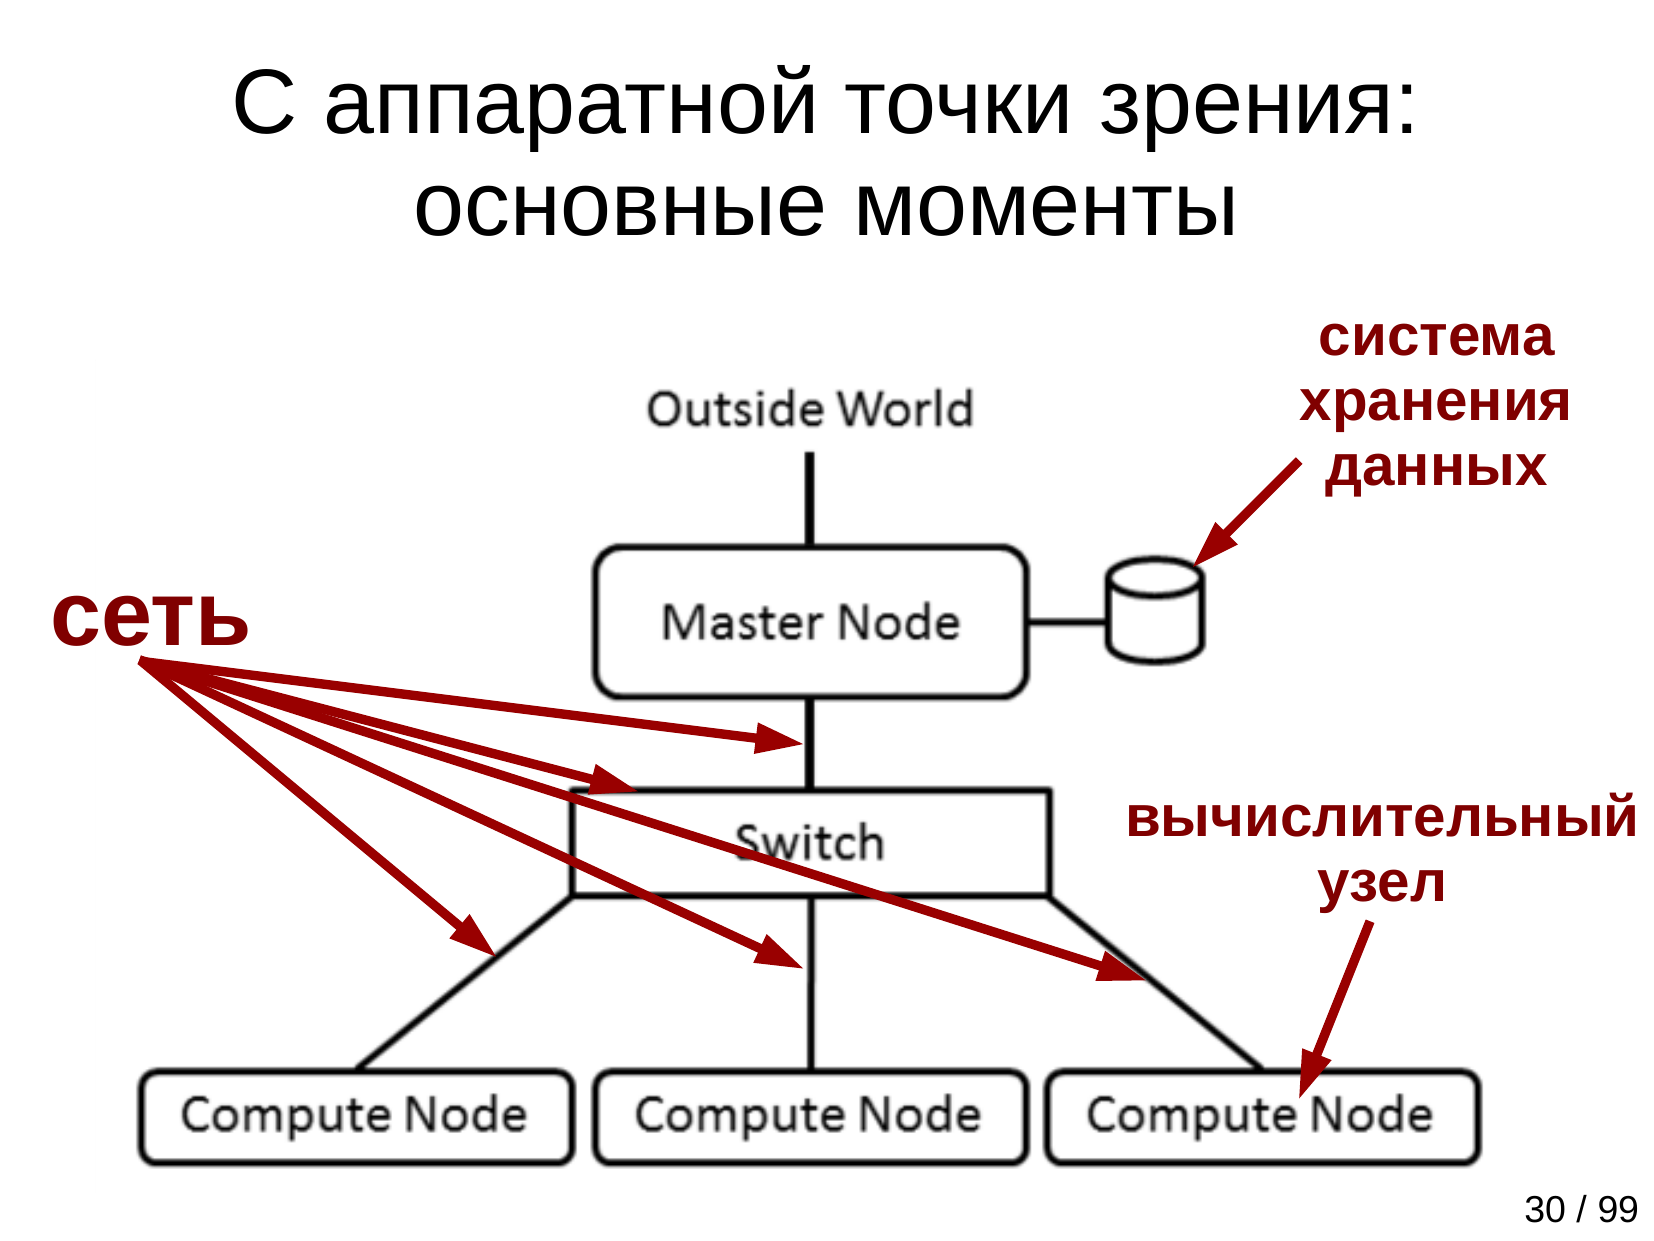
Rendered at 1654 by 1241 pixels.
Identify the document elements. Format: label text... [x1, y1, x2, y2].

text_box система хранения данных [1285, 295, 1589, 506]
picture [94, 359, 1536, 1193]
text_box вычислительный узел [1110, 776, 1654, 922]
text_box сеть [35, 555, 268, 673]
text_box <number> / 99 [1380, 1181, 1654, 1238]
title С аппаратной точки зрения: основные моменты [82, 49, 1571, 257]
